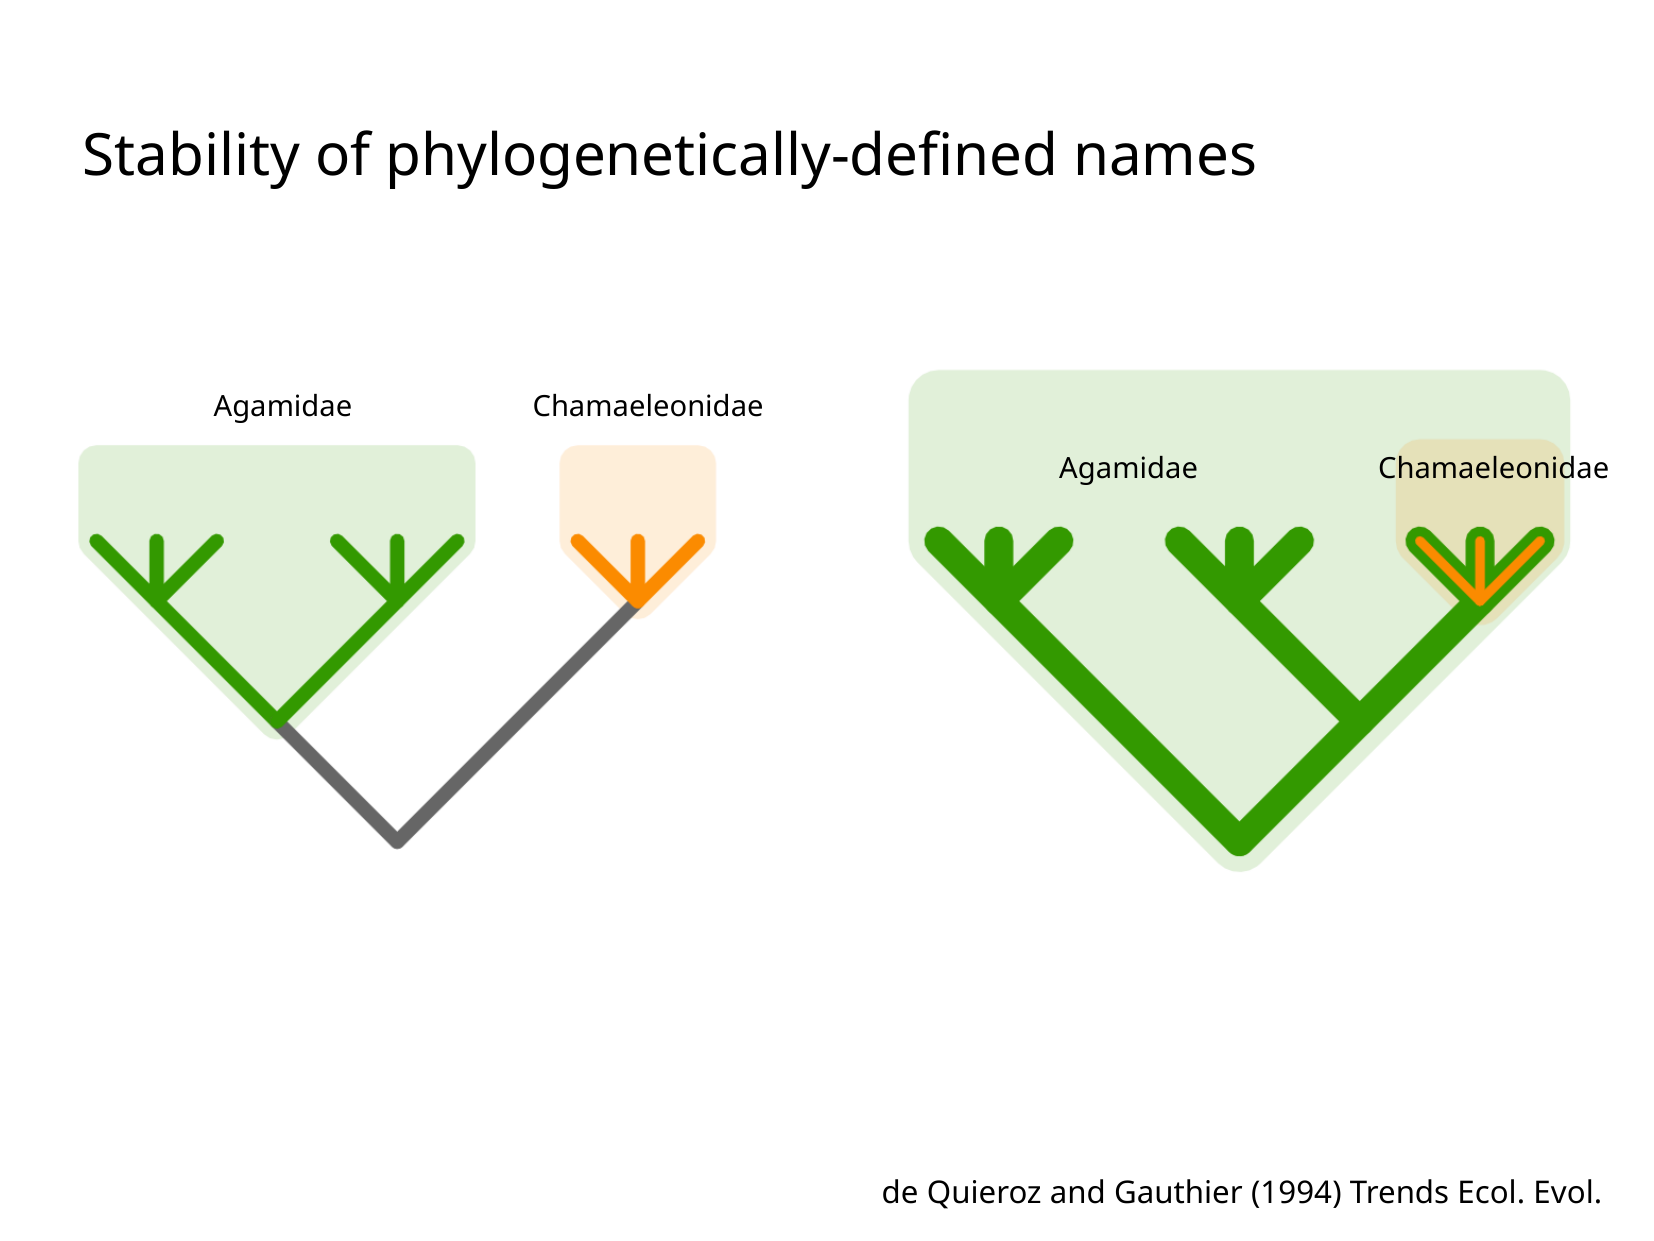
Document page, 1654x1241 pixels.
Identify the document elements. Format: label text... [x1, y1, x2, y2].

text_box Agamidae [1044, 439, 1206, 496]
text_box Agamidae [198, 377, 360, 434]
text_box Chamaeleonidae [517, 378, 763, 434]
picture [71, 359, 1584, 887]
title Stability of phylogenetically-defined names [82, 56, 1571, 250]
text_box Chamaeleonidae [1363, 439, 1608, 496]
text_box de Quieroz and Gauthier (1994) Trends Ecol. Evol. [866, 1162, 1625, 1221]
